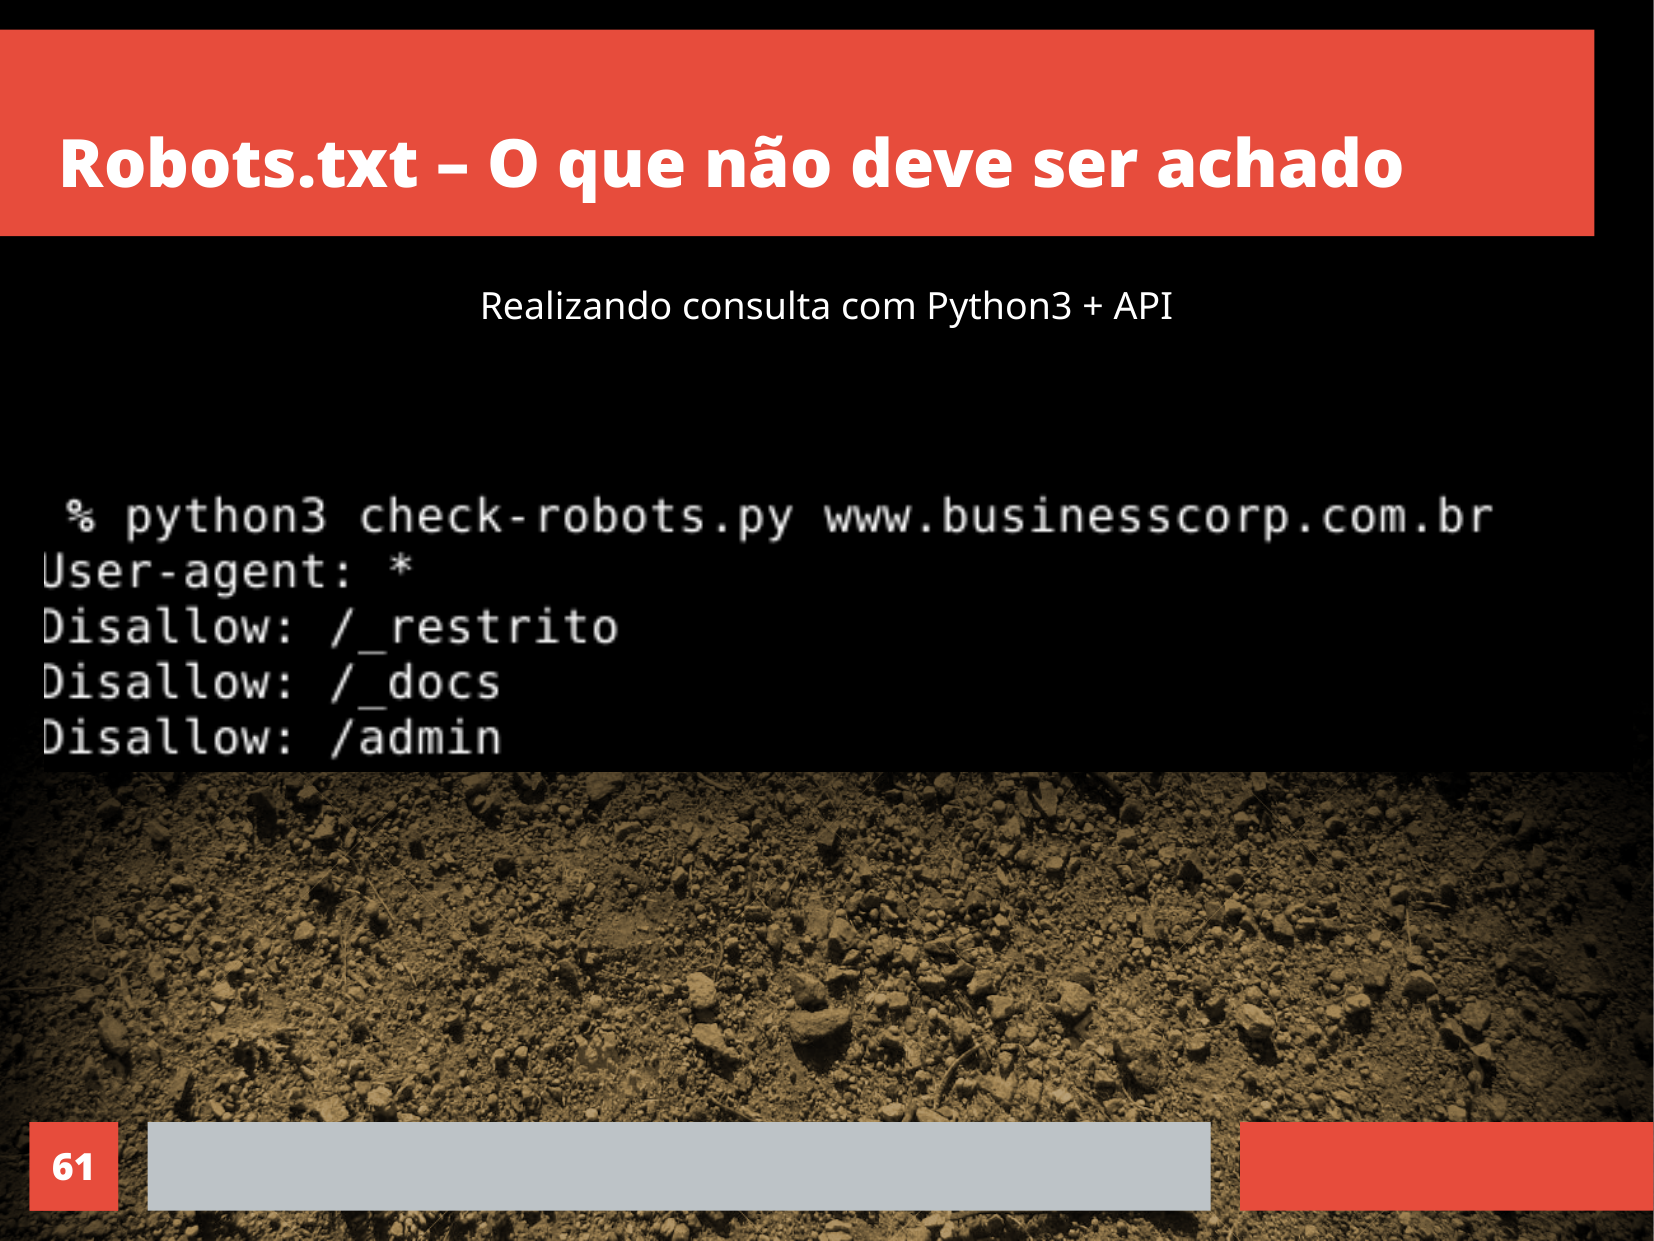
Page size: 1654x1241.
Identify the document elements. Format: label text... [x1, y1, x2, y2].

picture [0, 0, 1654, 271]
text_box Realizando consulta com Python3 + API [0, 271, 1654, 524]
title Robots.txt – O que não deve ser achado [59, 59, 1595, 207]
picture [0, 486, 1654, 1241]
